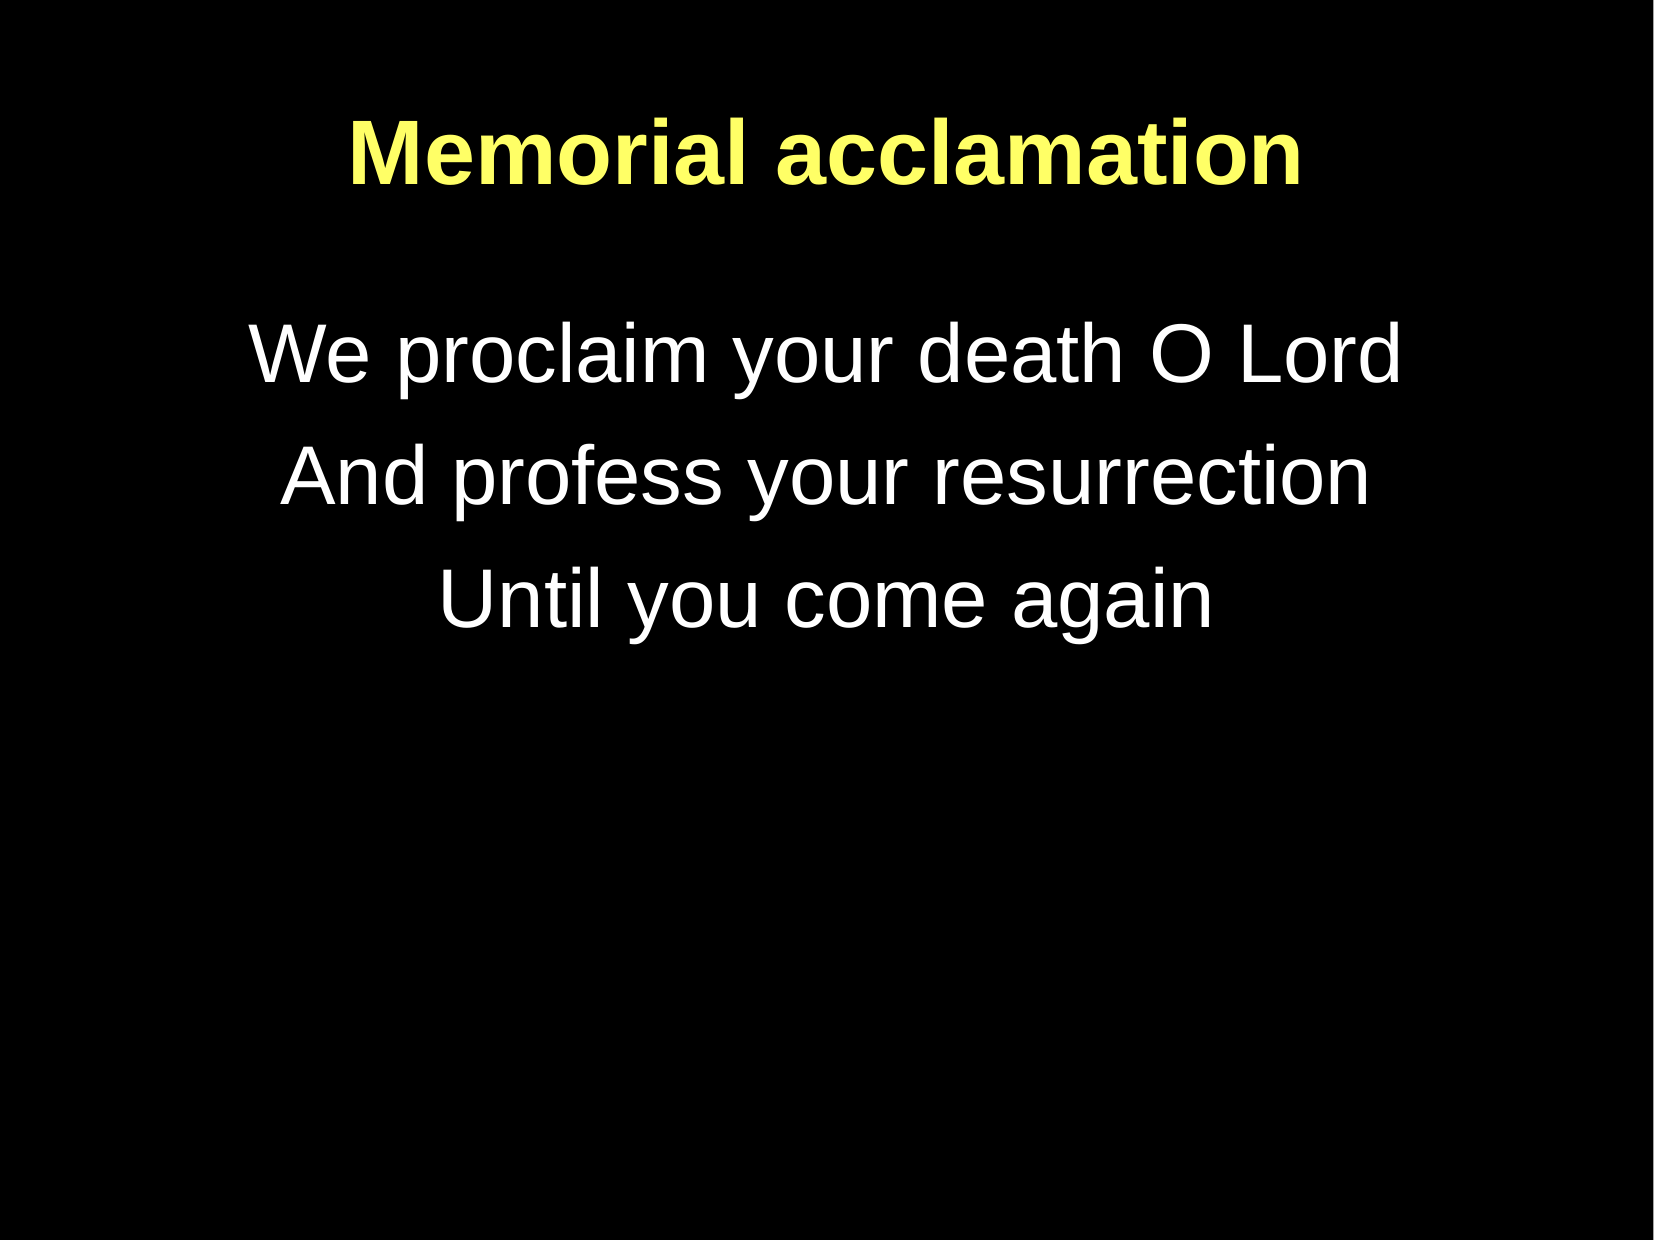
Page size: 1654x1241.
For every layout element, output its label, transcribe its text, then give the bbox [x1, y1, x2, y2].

title Memorial acclamation [82, 49, 1571, 257]
list We proclaim your death O Lord And profess your resurrection Until you come again [0, 307, 1654, 1229]
